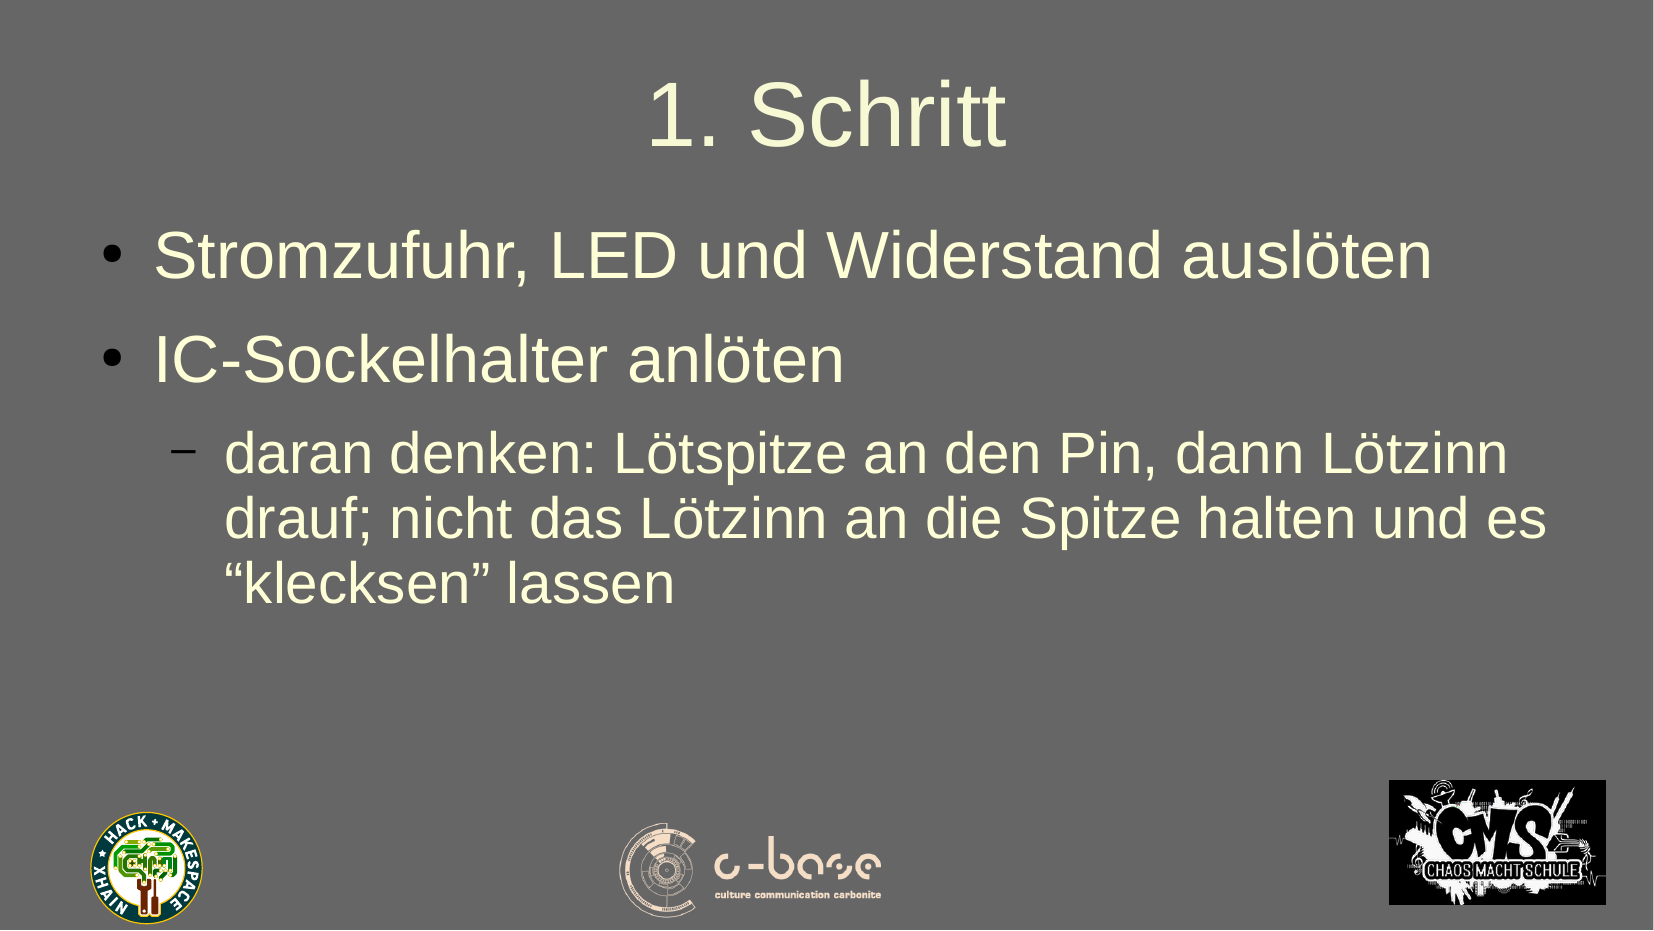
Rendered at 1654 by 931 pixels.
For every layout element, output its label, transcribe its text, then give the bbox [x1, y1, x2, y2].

title 1. Schritt [82, 37, 1571, 193]
picture [1389, 780, 1606, 905]
list Stromzufuhr, LED und Widerstand auslöten IC-Sockelhalter anlöten daran denken: Lötspitze an den Pin, dann Lötzinn drauf; nicht das Lötzinn an die Spitze halten und es “klecksen” lassen [82, 217, 1571, 758]
picture [609, 809, 897, 931]
